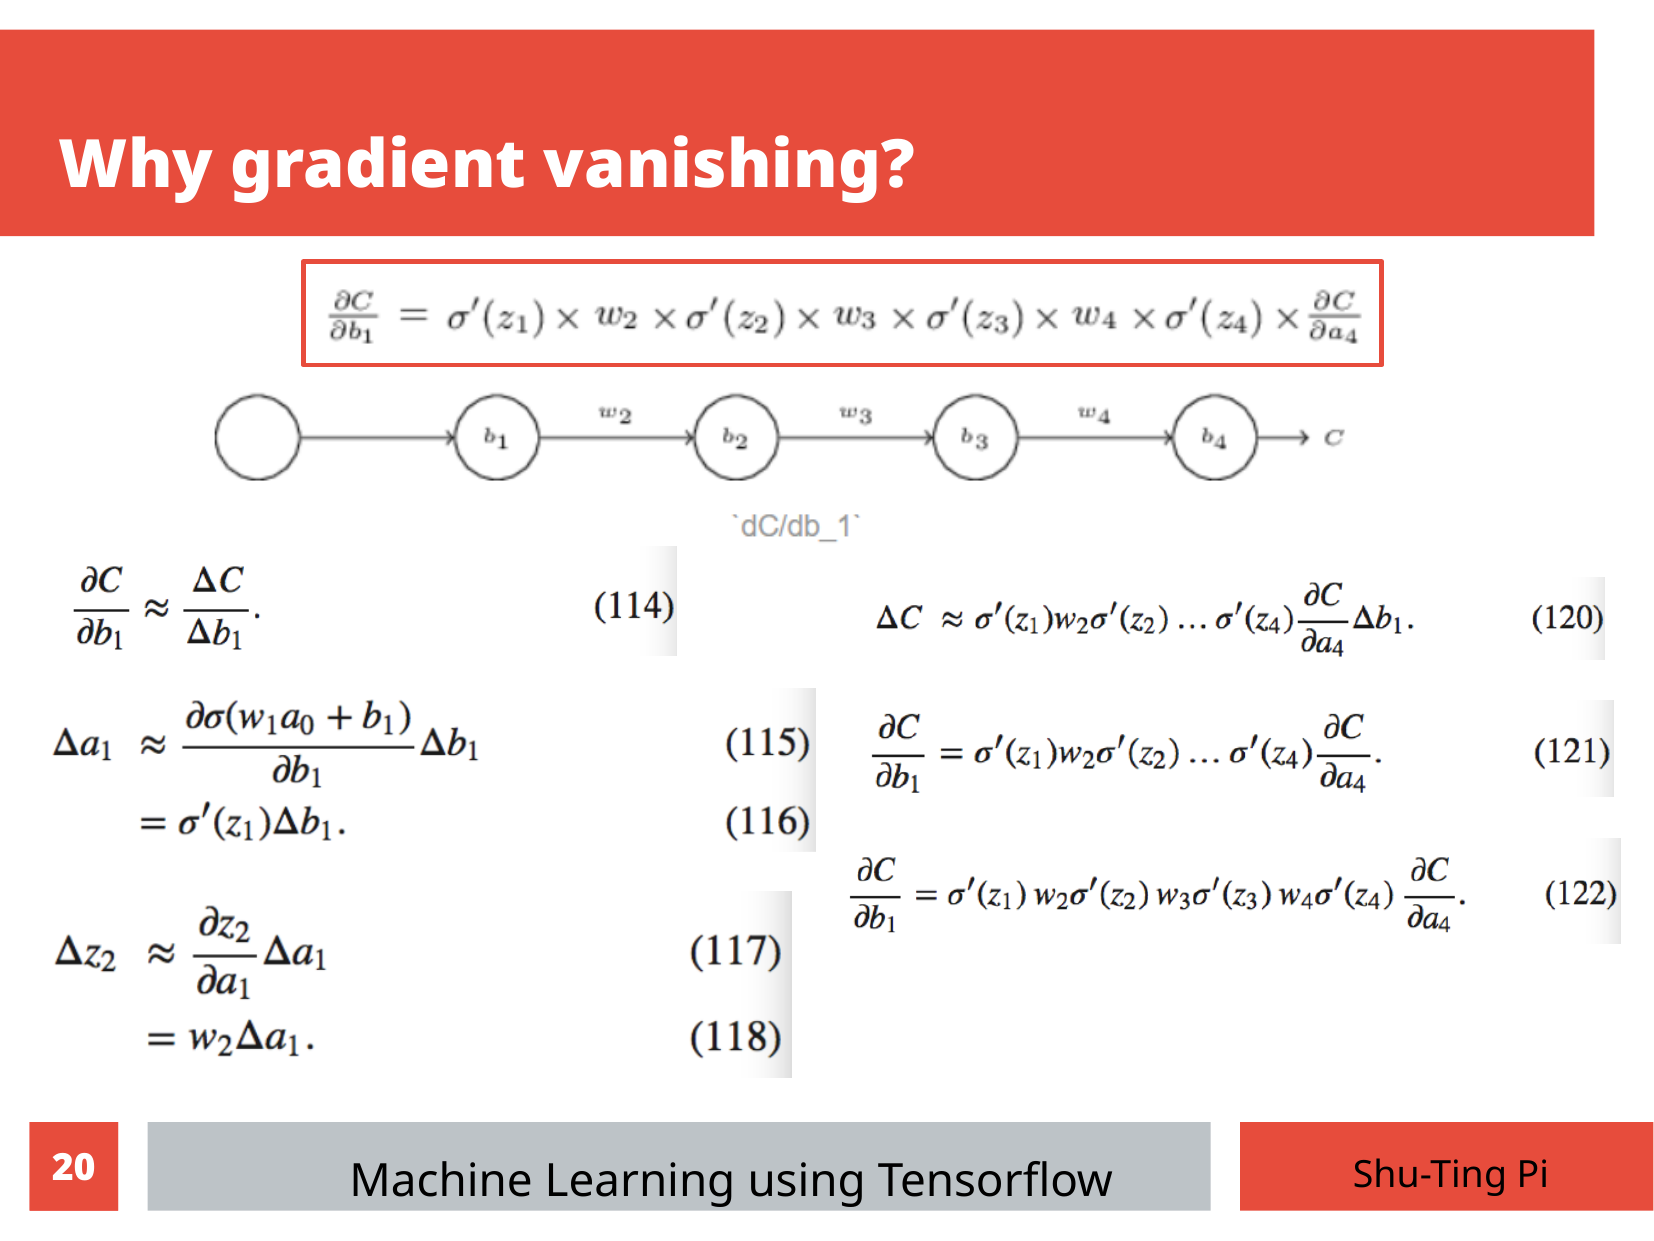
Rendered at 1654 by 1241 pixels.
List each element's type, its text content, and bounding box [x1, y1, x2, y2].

text_box Shu-Ting Pi [1338, 1140, 1573, 1203]
picture [866, 700, 1614, 797]
text_box Machine Learning using Tensorflow [334, 1139, 1220, 1241]
title Why gradient vanishing? [59, 59, 1595, 207]
picture [306, 264, 1379, 363]
picture [35, 891, 792, 1078]
picture [847, 829, 1621, 944]
picture [59, 261, 1394, 656]
picture [871, 576, 1605, 660]
picture [44, 688, 816, 857]
